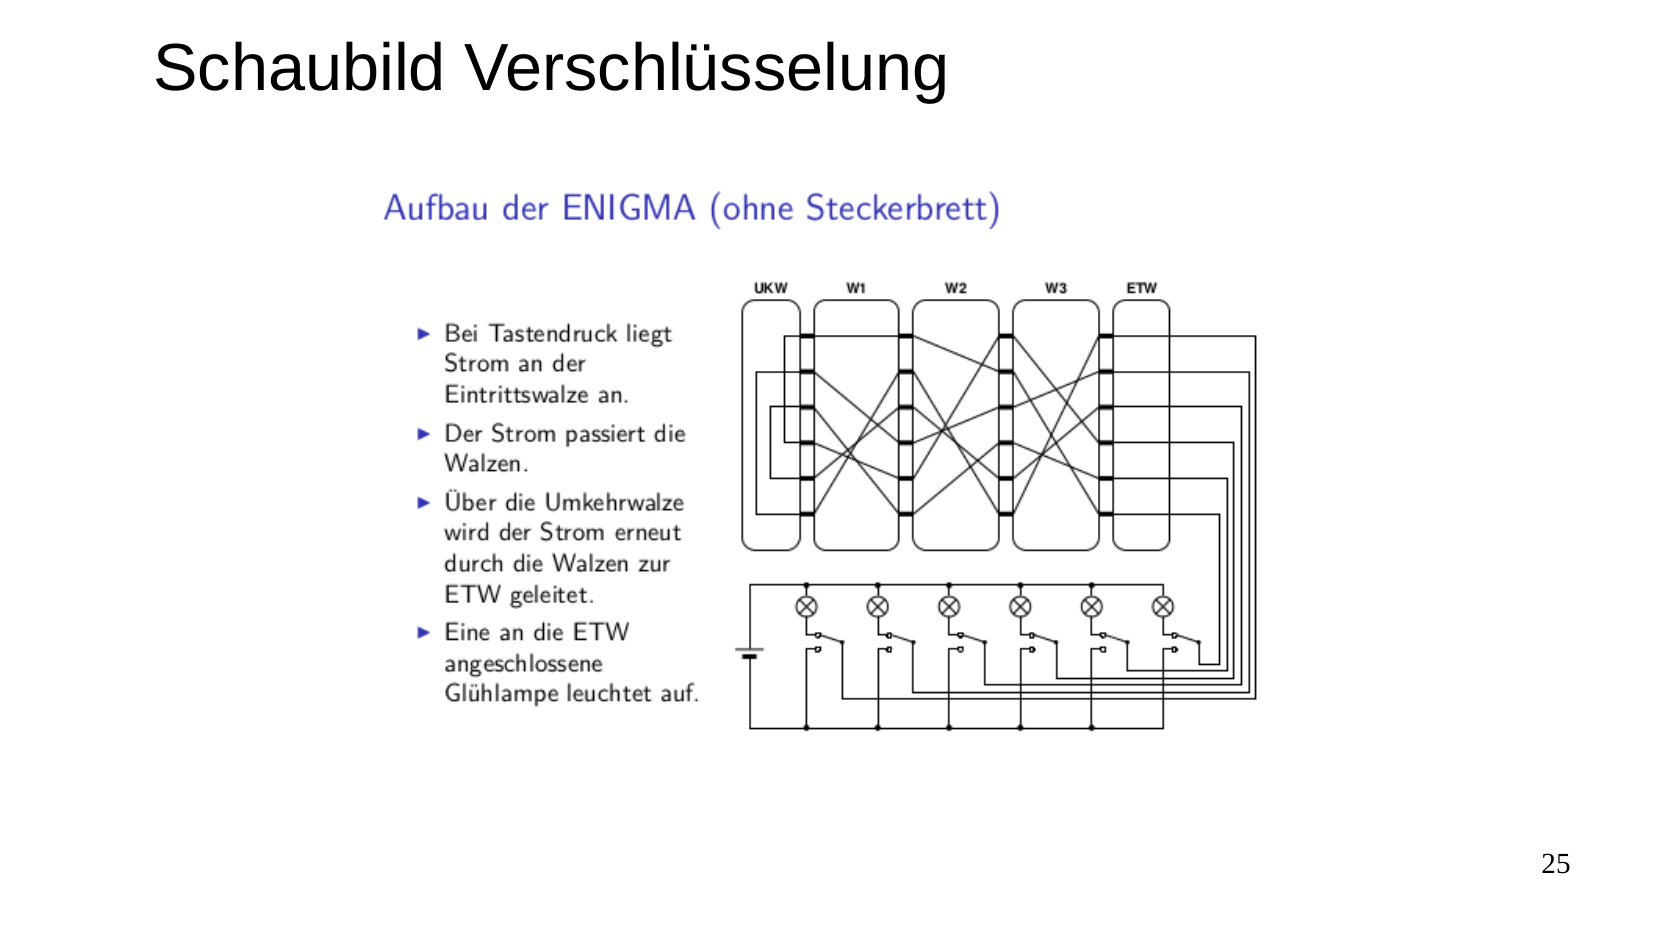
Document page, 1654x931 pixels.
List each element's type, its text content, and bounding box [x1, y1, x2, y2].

picture [363, 173, 1302, 765]
list Schaubild Verschlüsselung [82, 29, 1571, 886]
